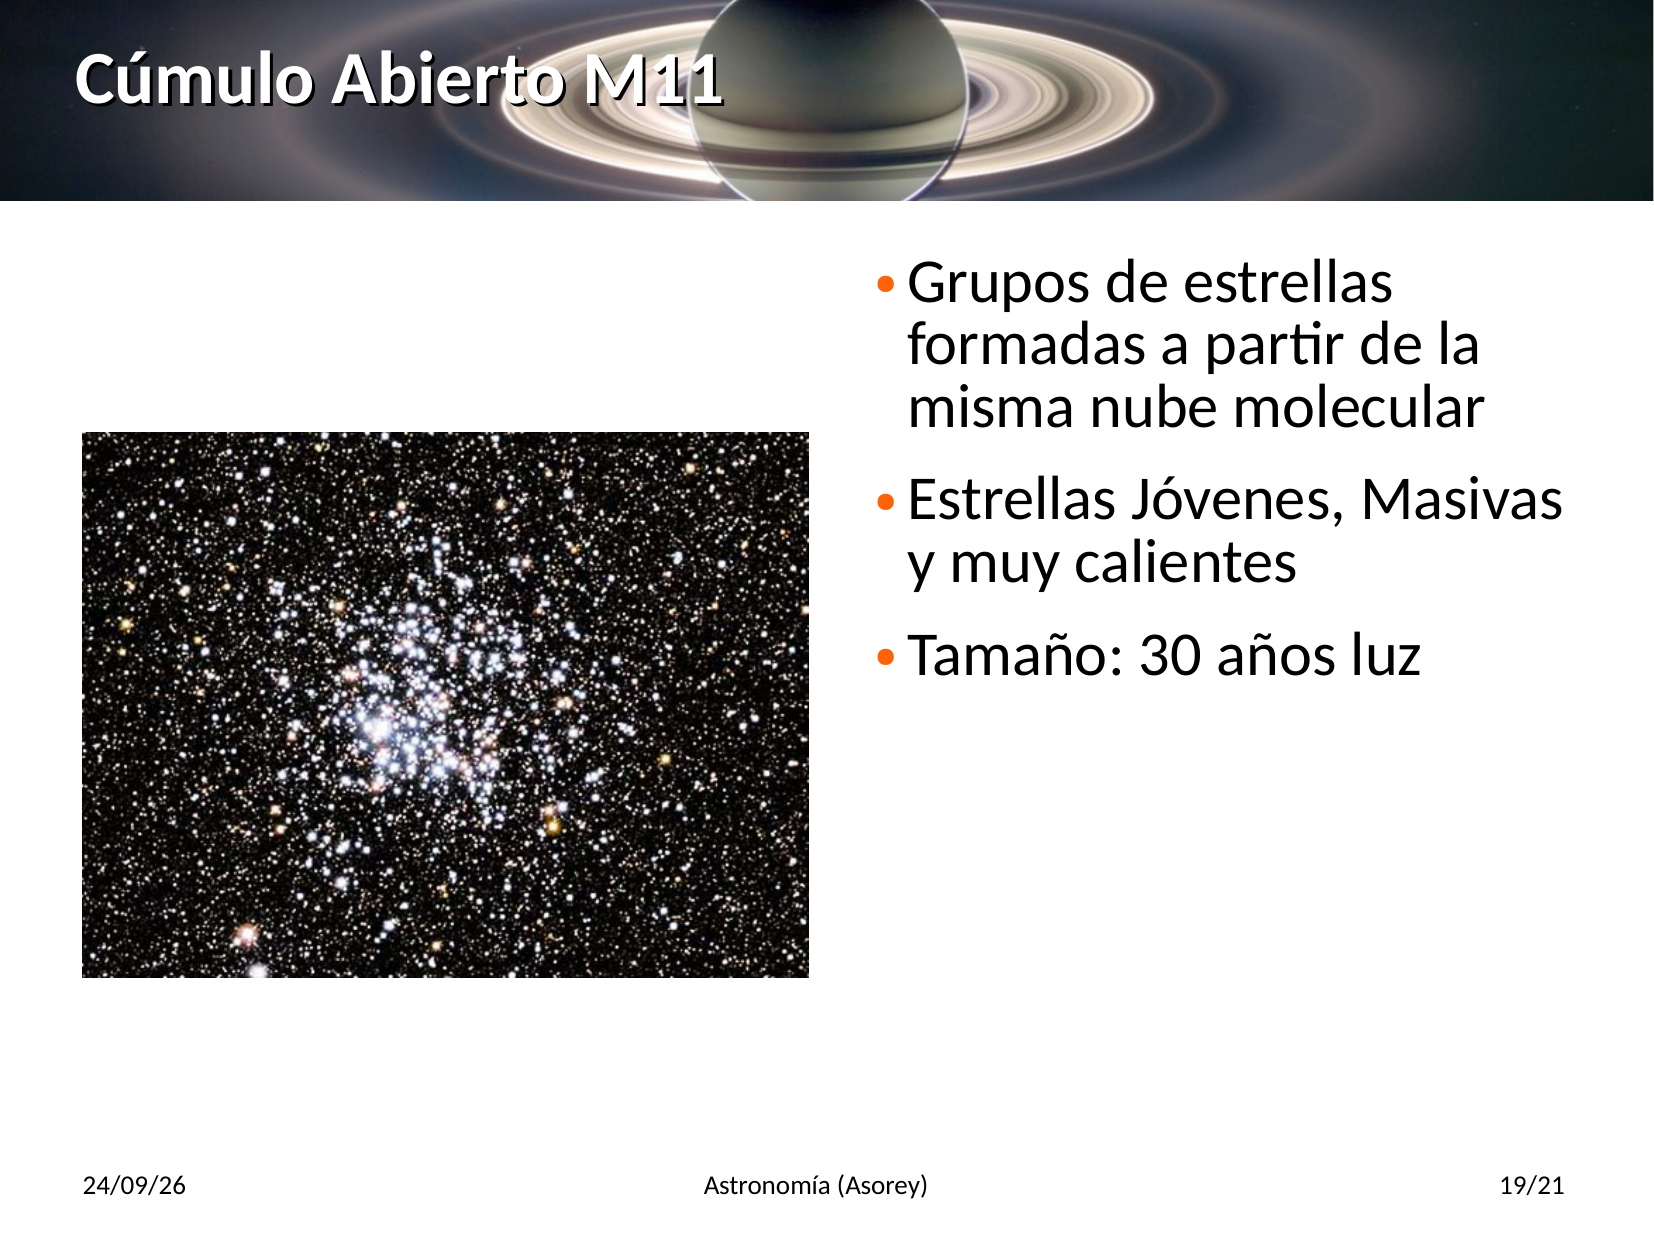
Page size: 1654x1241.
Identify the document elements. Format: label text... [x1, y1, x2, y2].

list Grupos de estrellas formadas a partir de la misma nube molecular Estrellas Jóvenes, Masivas y muy calientes Tamaño: 30 años luz [845, 255, 1572, 1156]
picture [0, 0, 1654, 201]
picture [82, 432, 809, 978]
title Cúmulo Abierto M11 [75, 19, 1564, 151]
